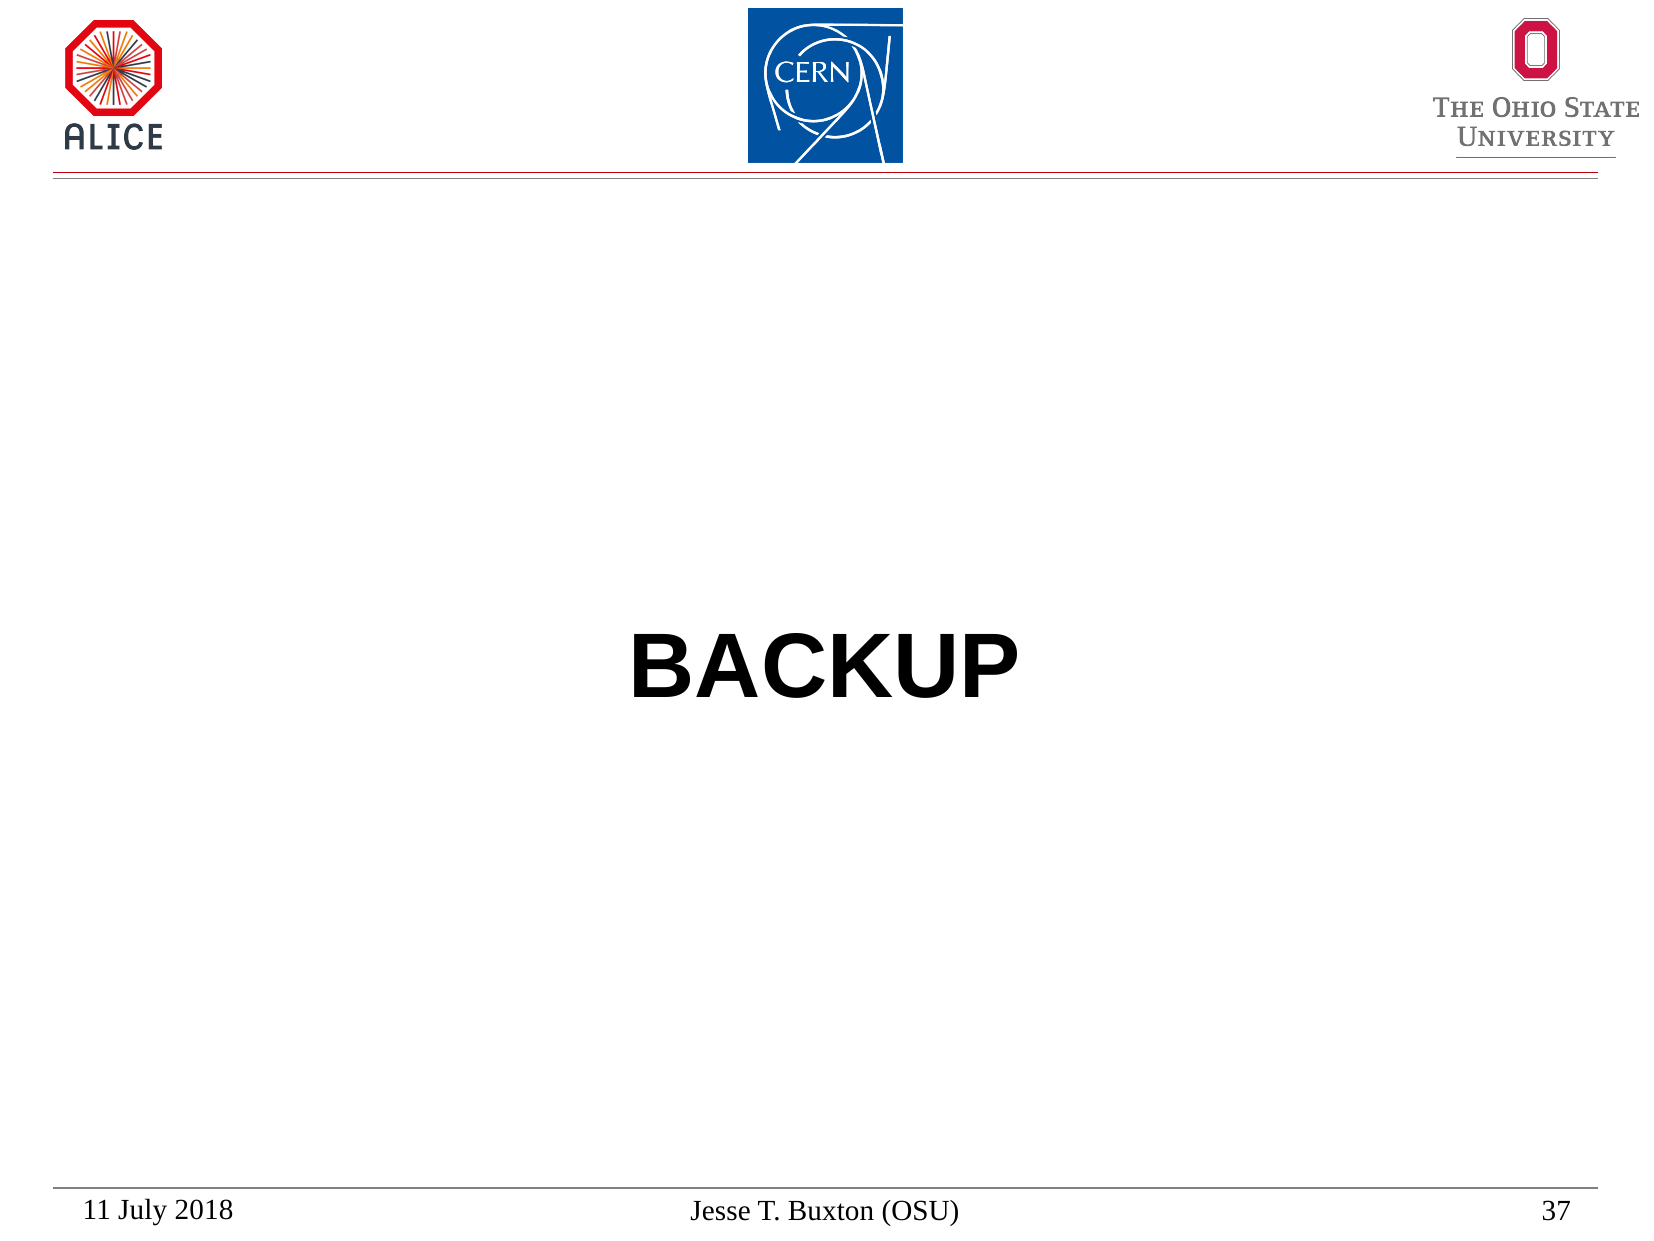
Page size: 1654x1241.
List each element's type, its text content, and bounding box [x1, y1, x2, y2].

picture [65, 20, 162, 150]
picture [748, 8, 903, 163]
title BACKUP [137, 580, 1513, 751]
picture [1430, 5, 1642, 171]
